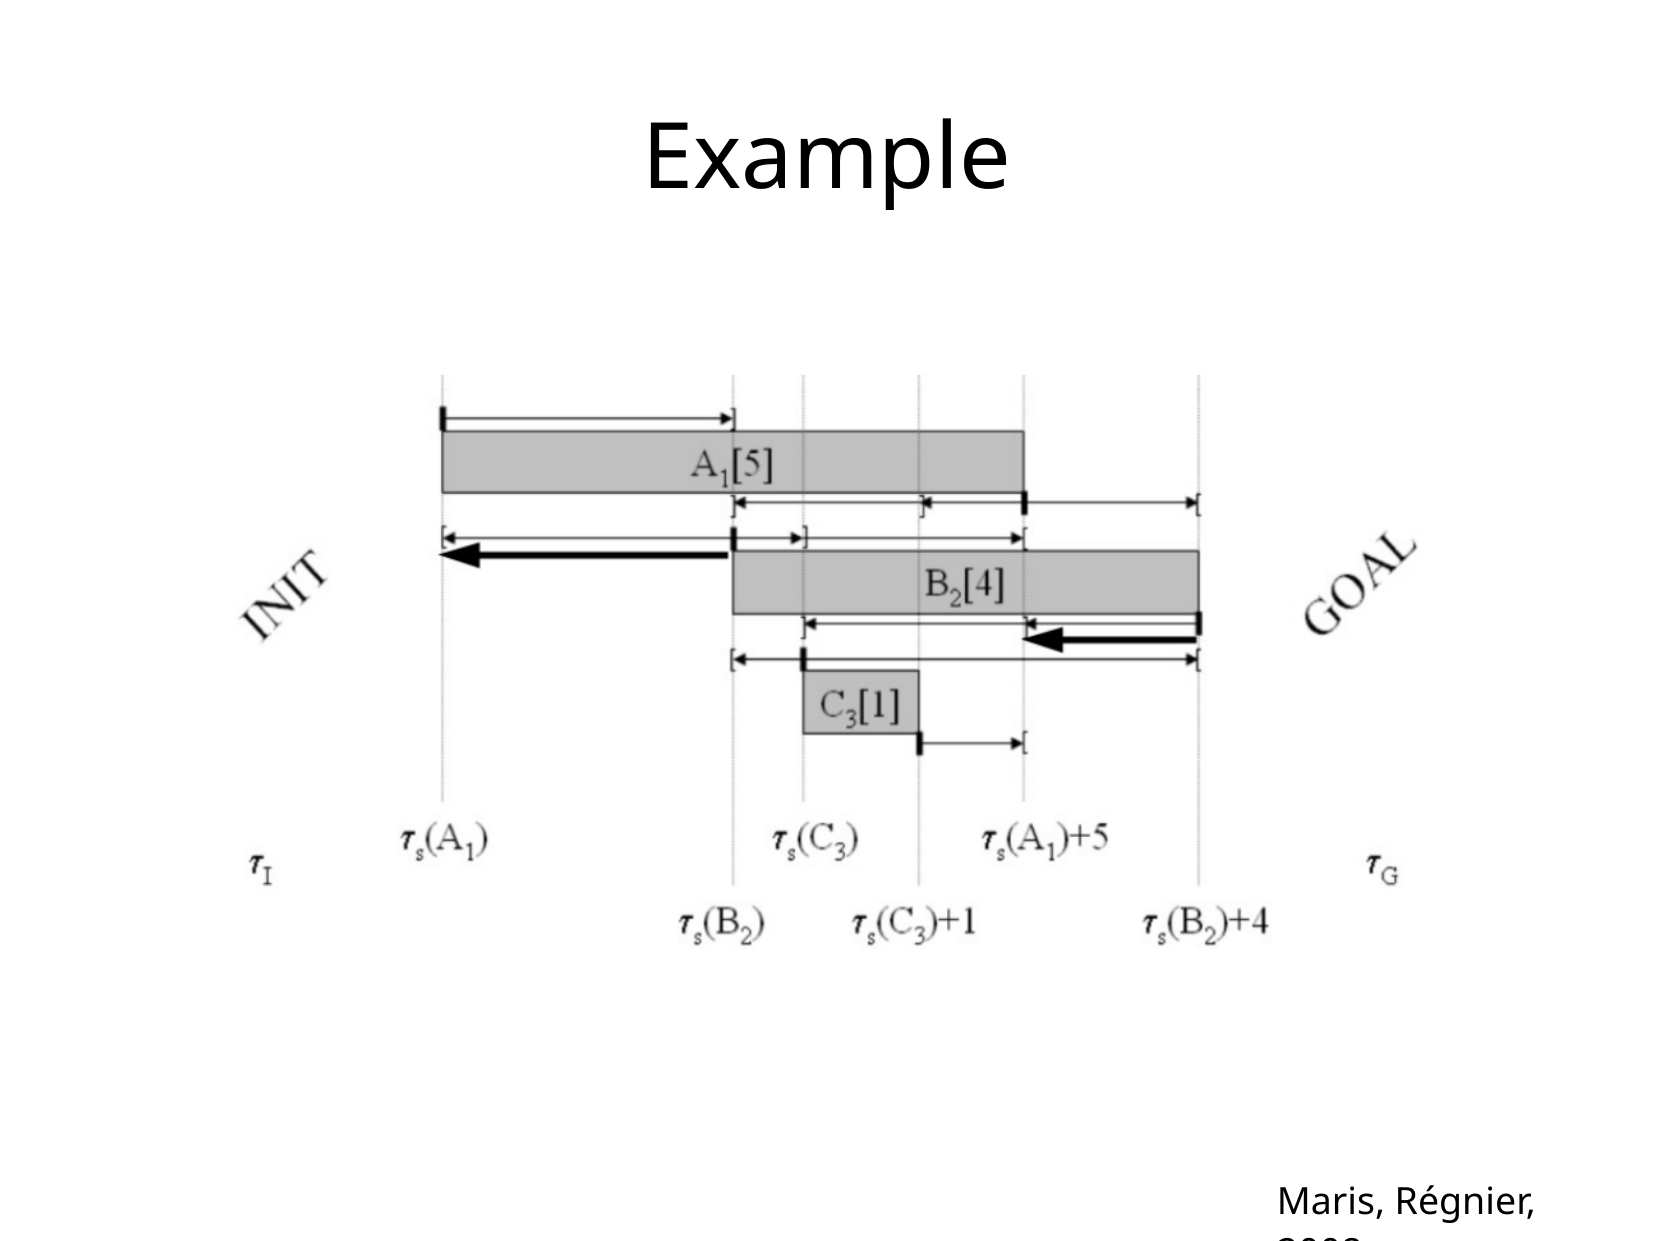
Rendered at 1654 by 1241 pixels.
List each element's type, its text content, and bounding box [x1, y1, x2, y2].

text_box Maris, Régnier, 2008. [1262, 1167, 1636, 1226]
title Example [82, 49, 1571, 257]
picture [219, 352, 1434, 1006]
